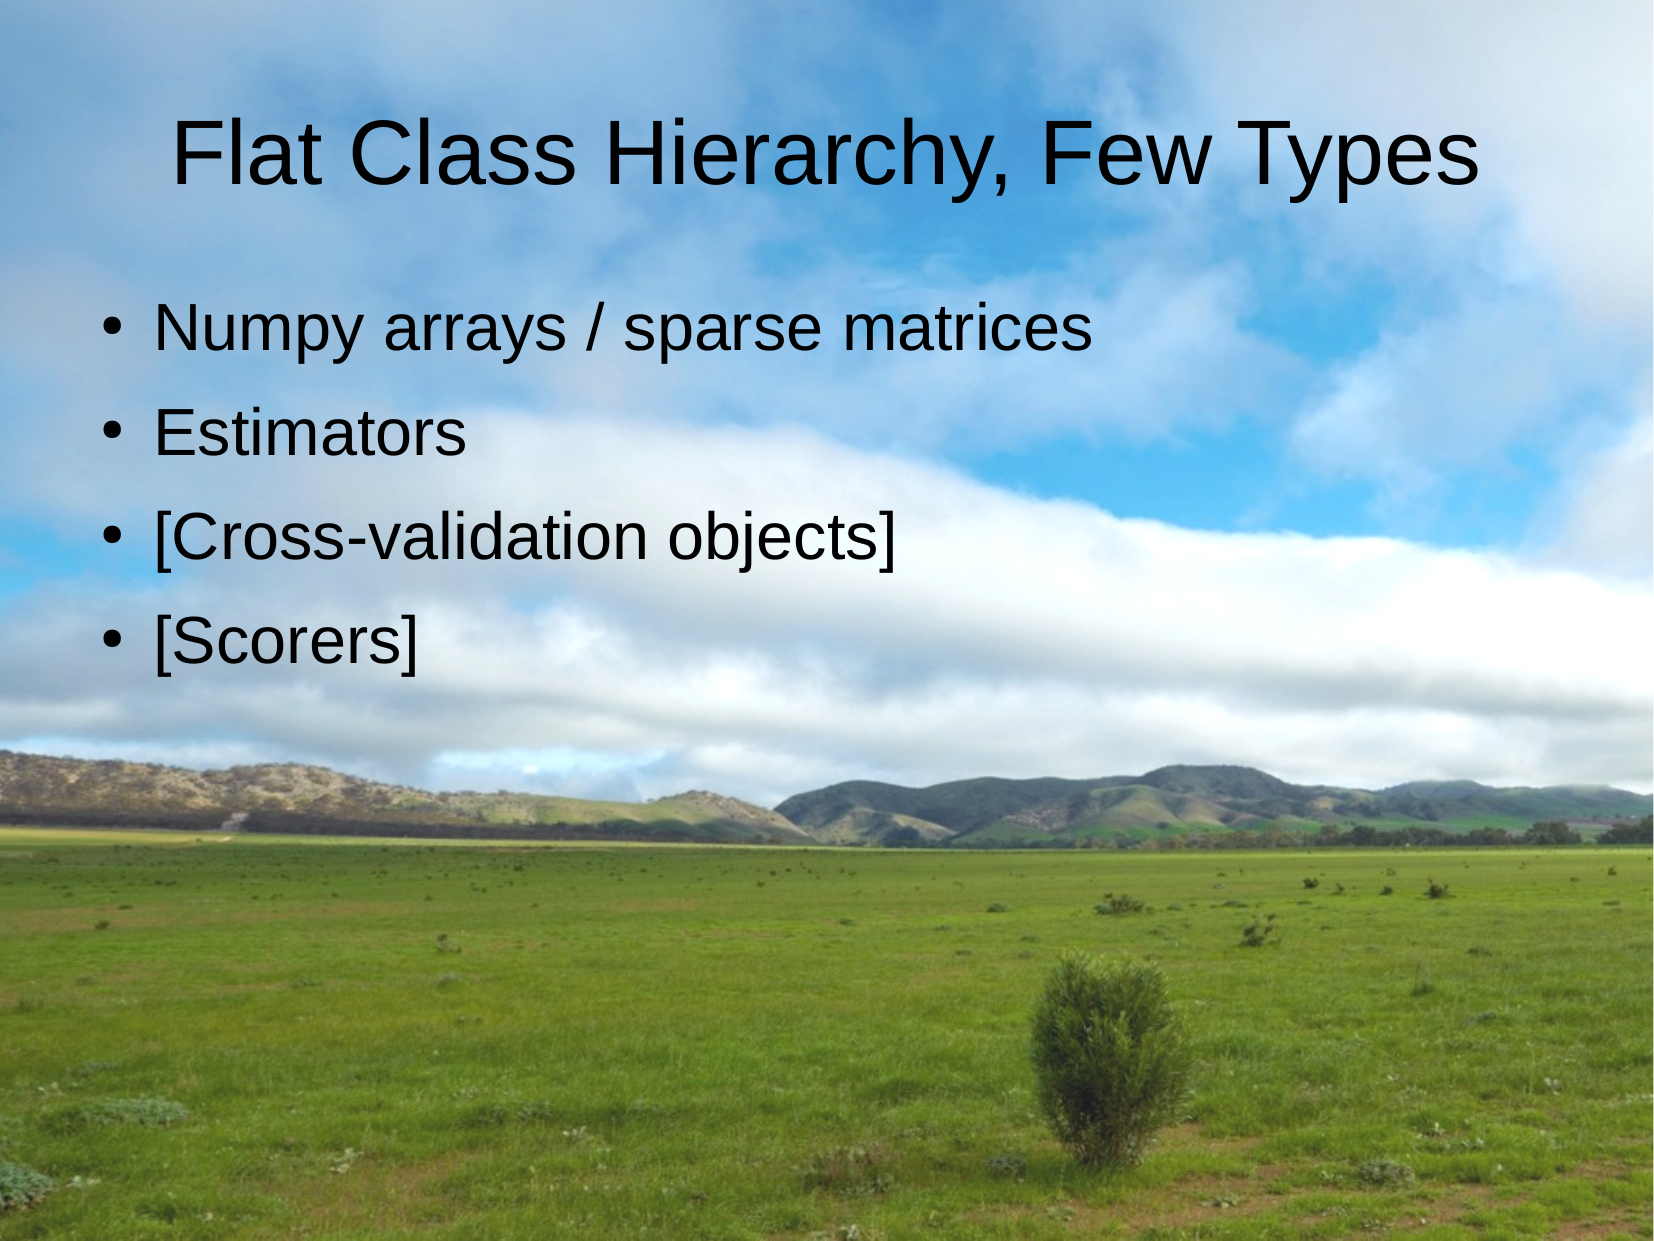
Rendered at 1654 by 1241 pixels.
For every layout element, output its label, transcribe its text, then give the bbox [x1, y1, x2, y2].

picture [0, 0, 1654, 1241]
title Flat Class Hierarchy, Few Types [82, 49, 1571, 257]
list Numpy arrays / sparse matrices Estimators [Cross-validation objects] [Scorers] [82, 290, 1571, 1010]
